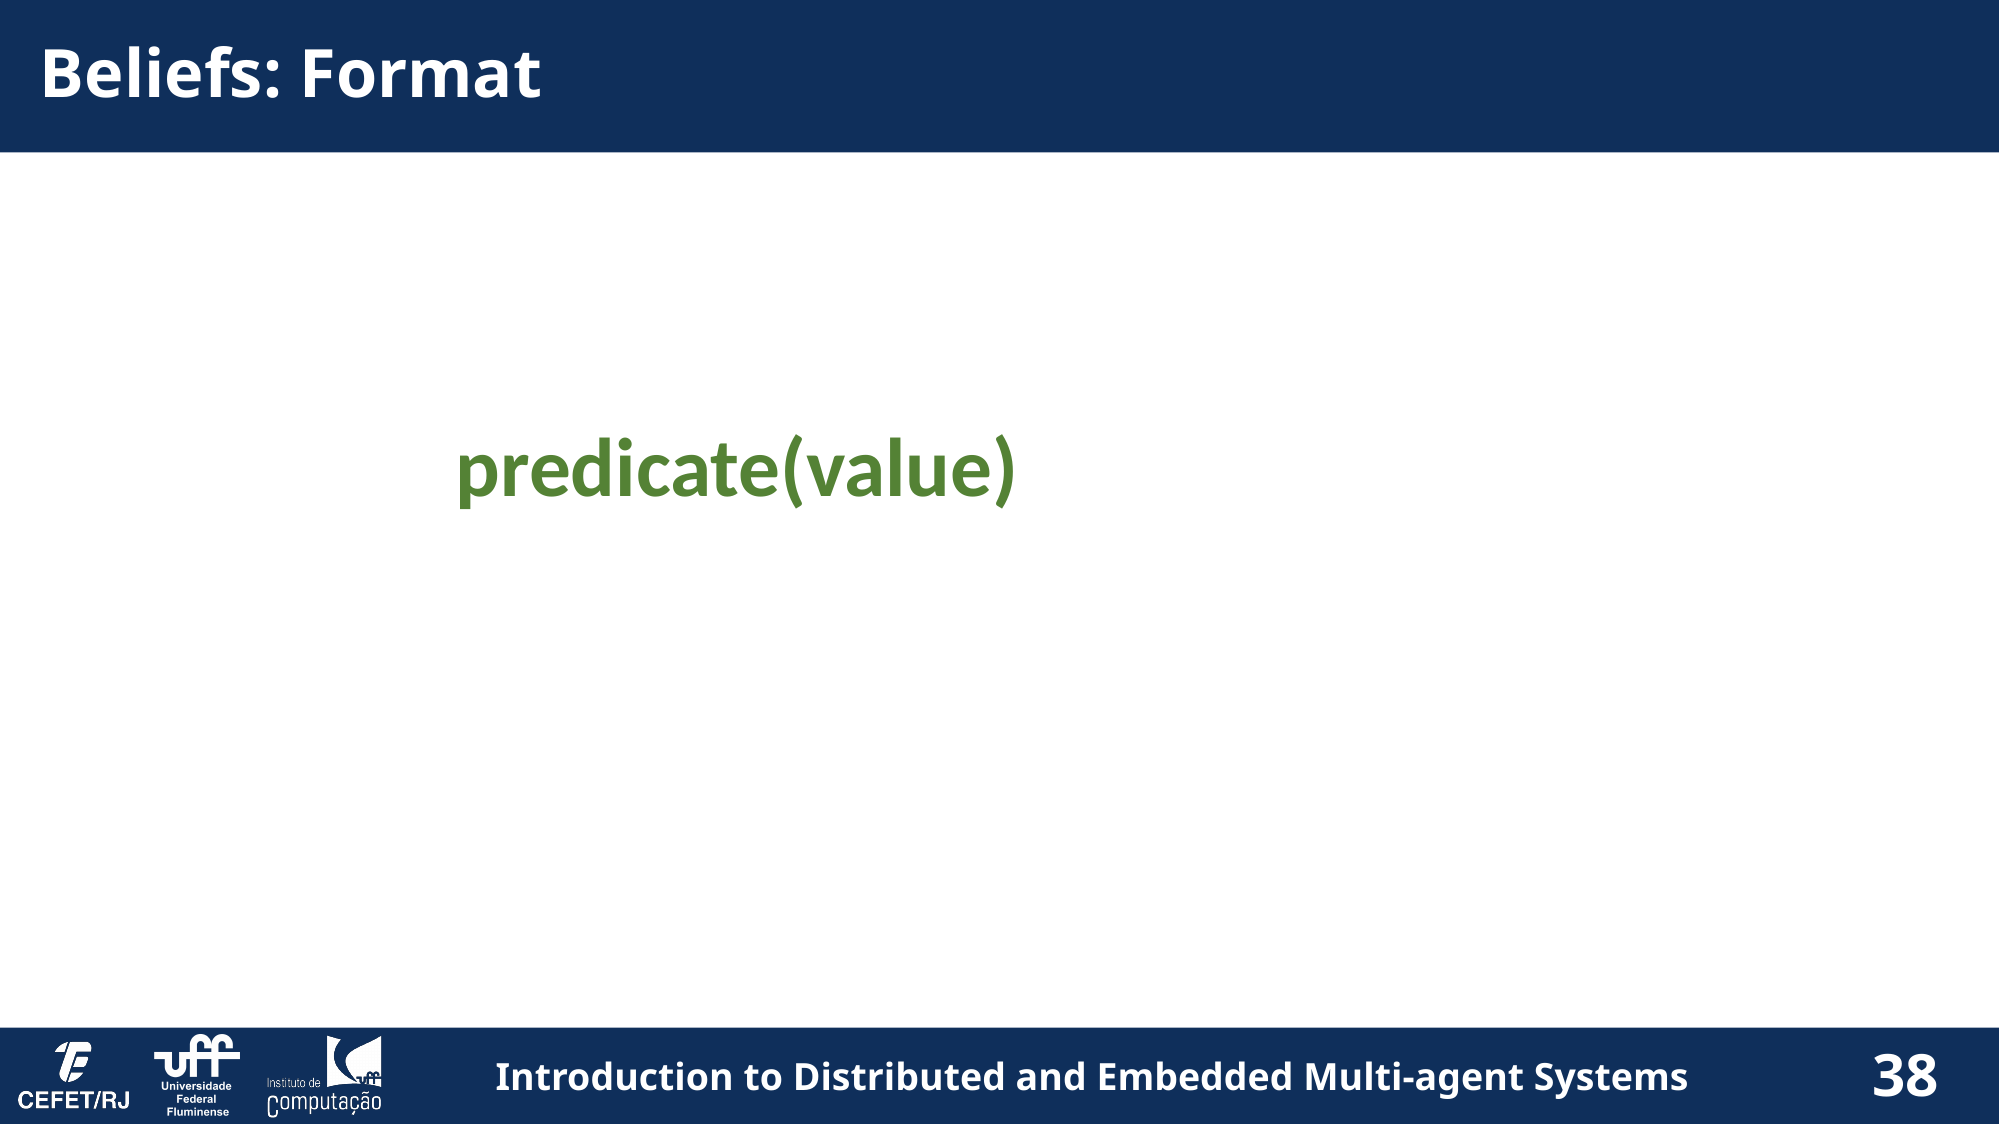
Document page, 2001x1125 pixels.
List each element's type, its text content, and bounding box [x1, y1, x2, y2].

text_box Beliefs: Format [25, 23, 1999, 119]
picture [265, 1033, 383, 1118]
picture [18, 1021, 129, 1125]
text_box predicate(value) [29, 405, 1464, 521]
picture [153, 1033, 241, 1121]
